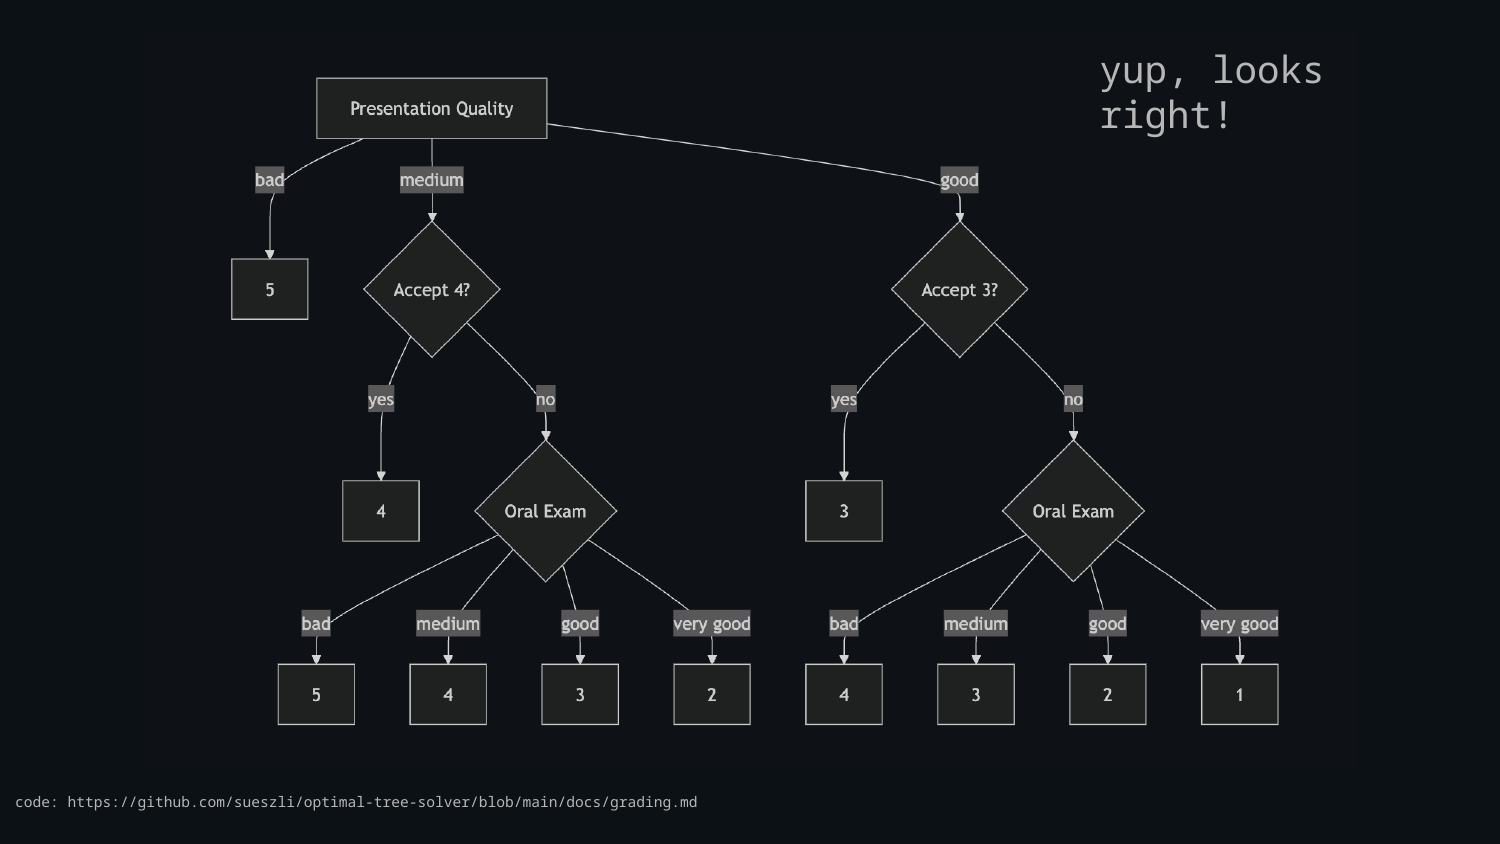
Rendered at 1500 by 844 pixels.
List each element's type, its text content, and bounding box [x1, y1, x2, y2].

text_box code: https://github.com/sueszli/optimal-tree-solver/blob/main/docs/grading.md [0, 778, 1500, 826]
text_box yup, looks right! [1084, 31, 1466, 152]
picture [143, 31, 1357, 770]
